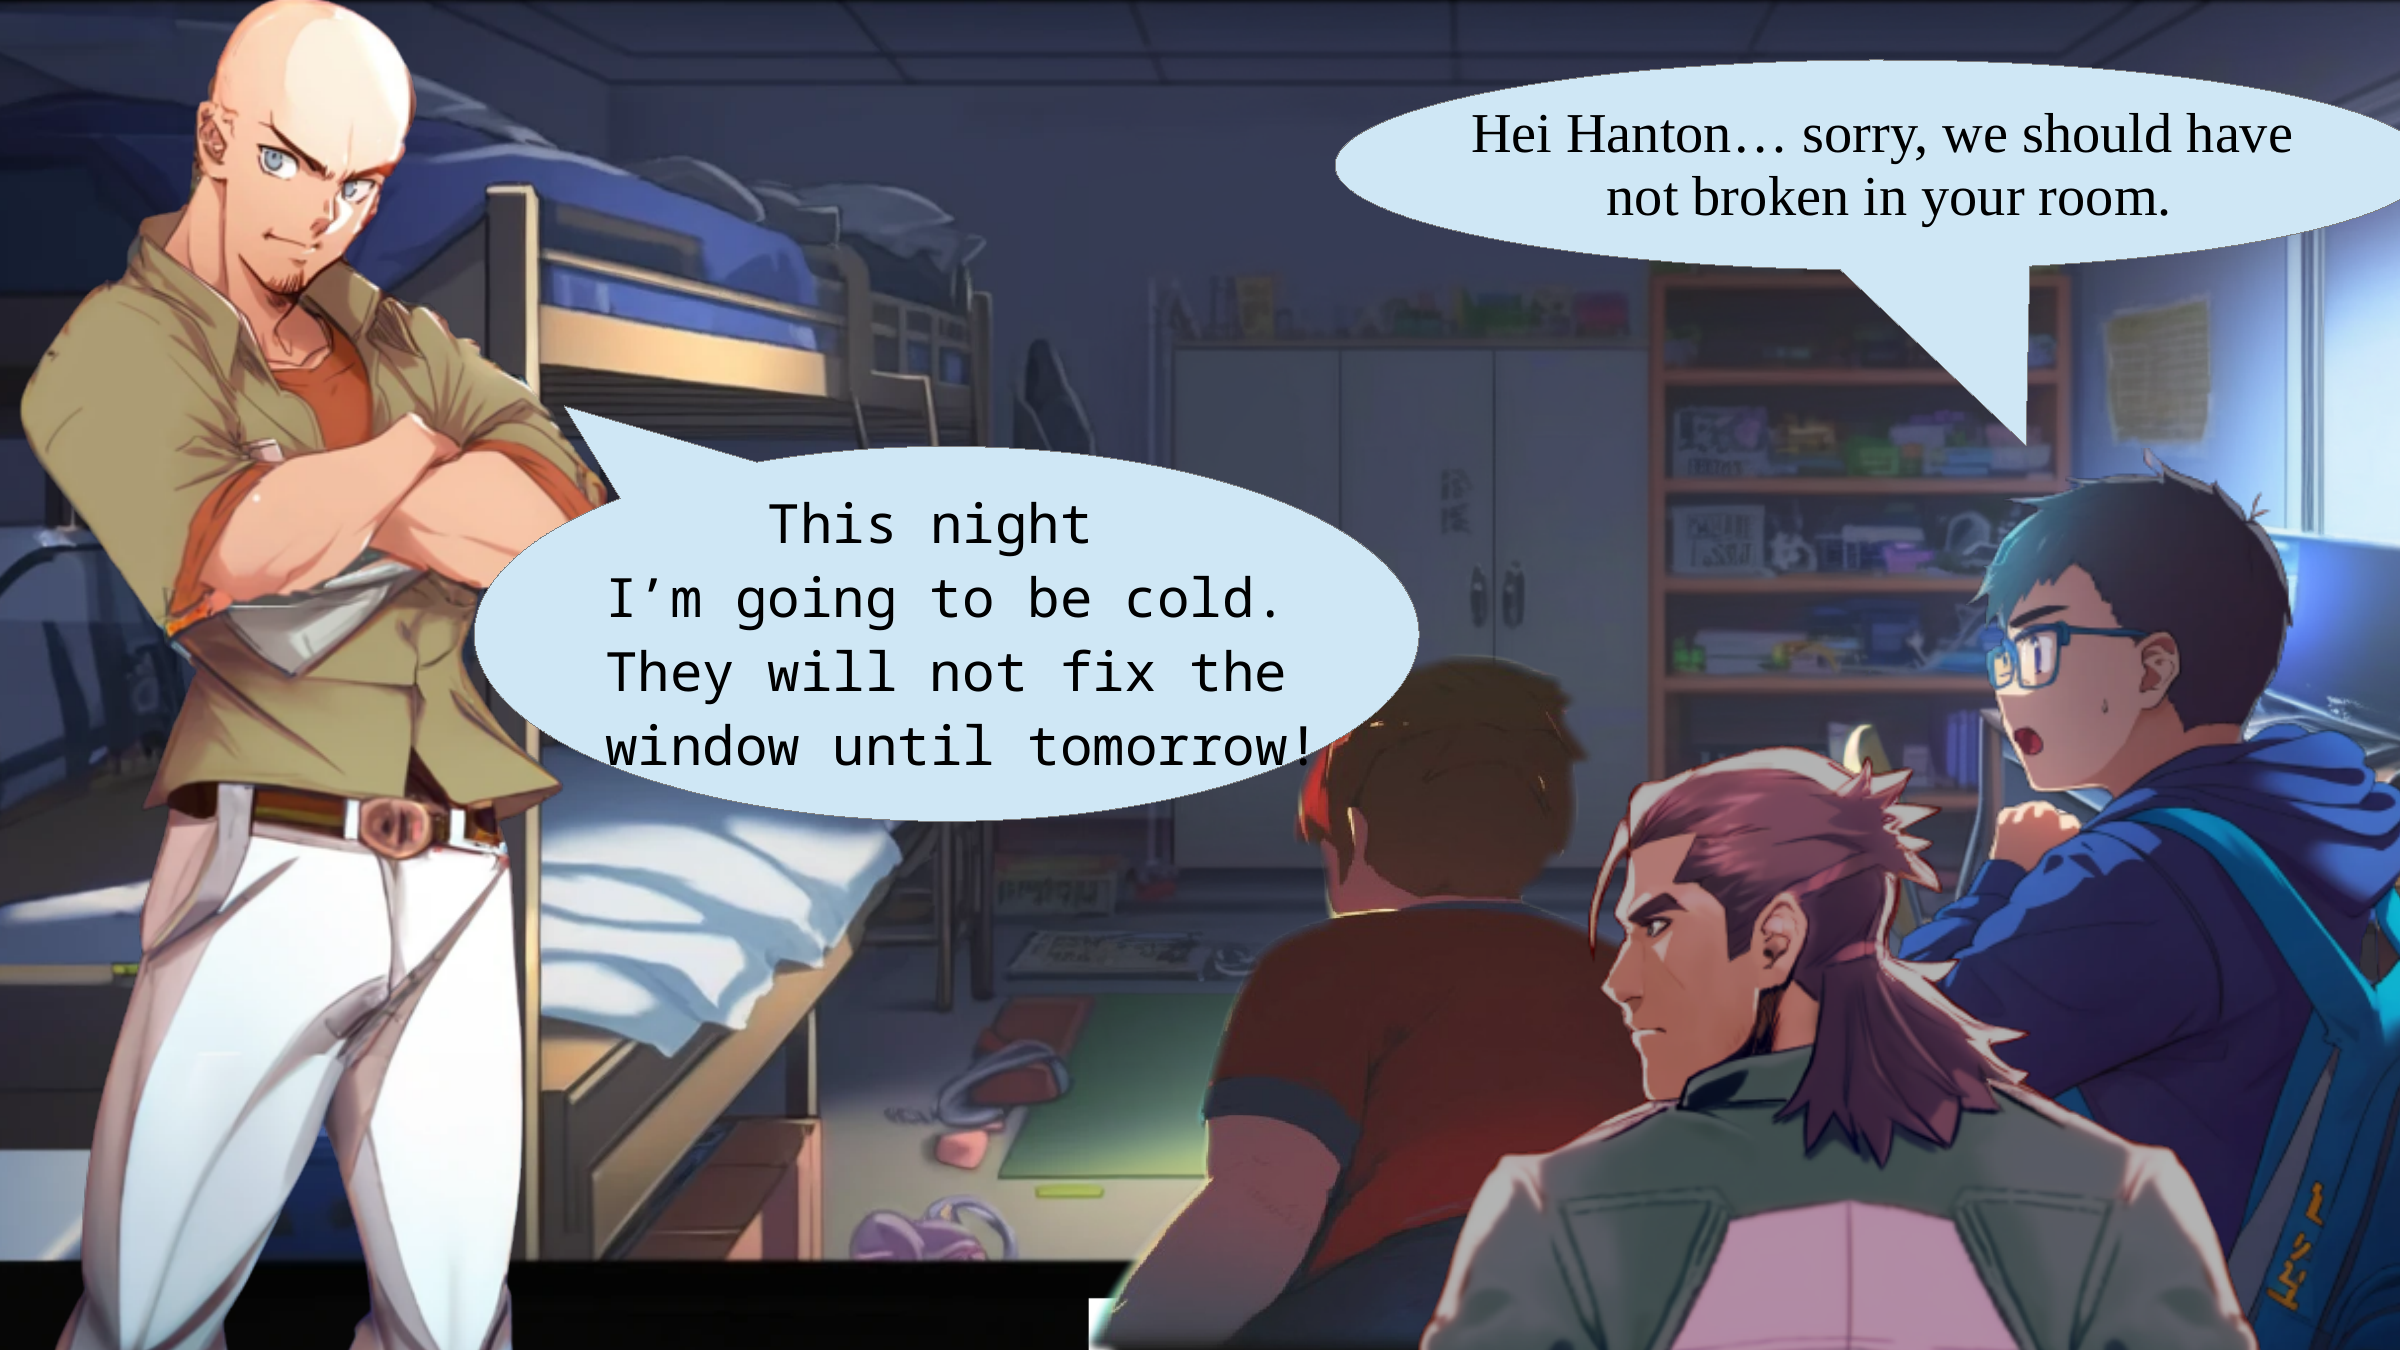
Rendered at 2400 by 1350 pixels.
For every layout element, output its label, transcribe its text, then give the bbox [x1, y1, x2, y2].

picture [0, 0, 2400, 1350]
text_box Hei Hanton… sorry, we should have not broken in your room. [1335, 59, 2400, 446]
text_box This night I’m going to be cold. They will not fix the window until tomorrow! [474, 405, 1420, 822]
